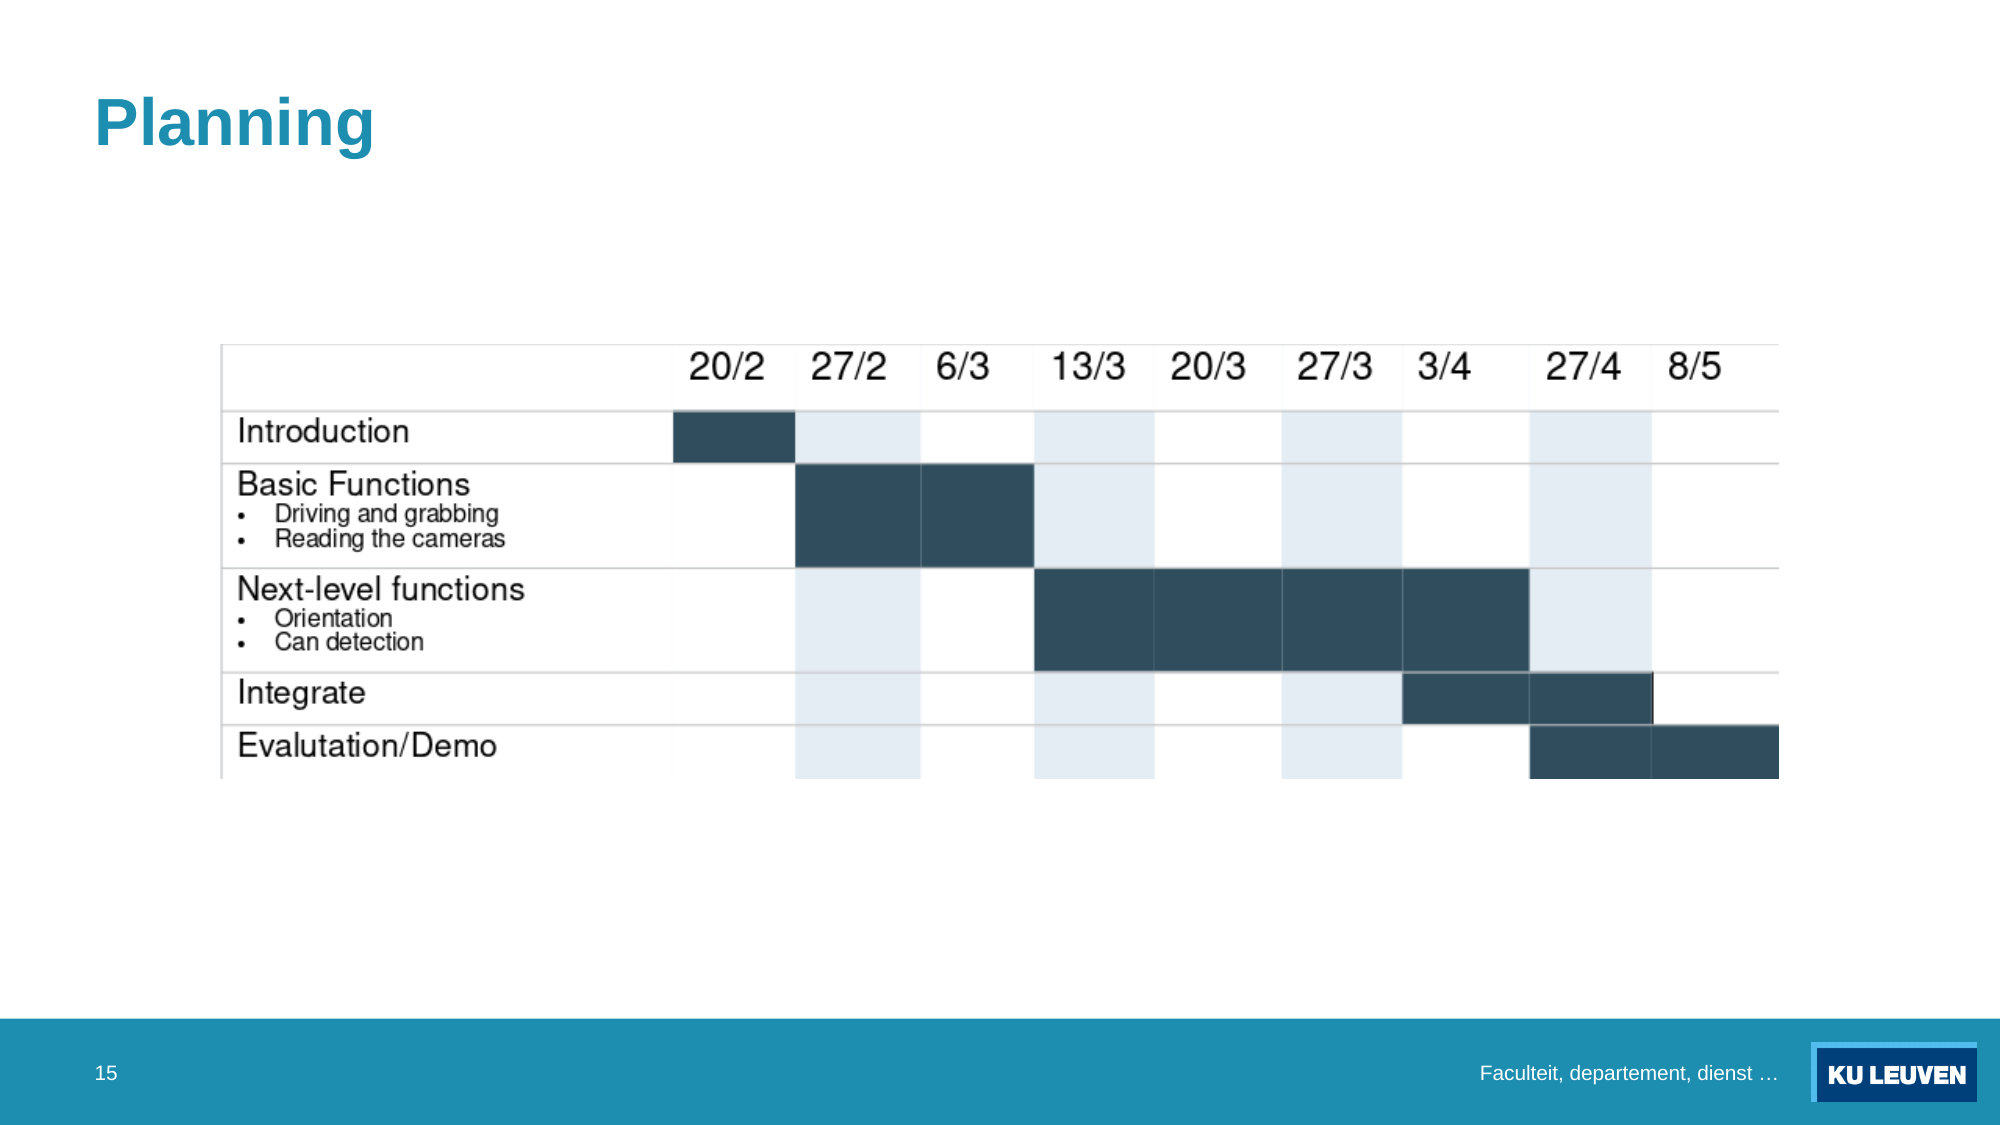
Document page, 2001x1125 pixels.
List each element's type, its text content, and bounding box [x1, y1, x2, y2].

title Planning [94, 49, 1906, 189]
picture [1811, 1042, 1977, 1102]
picture [220, 344, 1779, 779]
